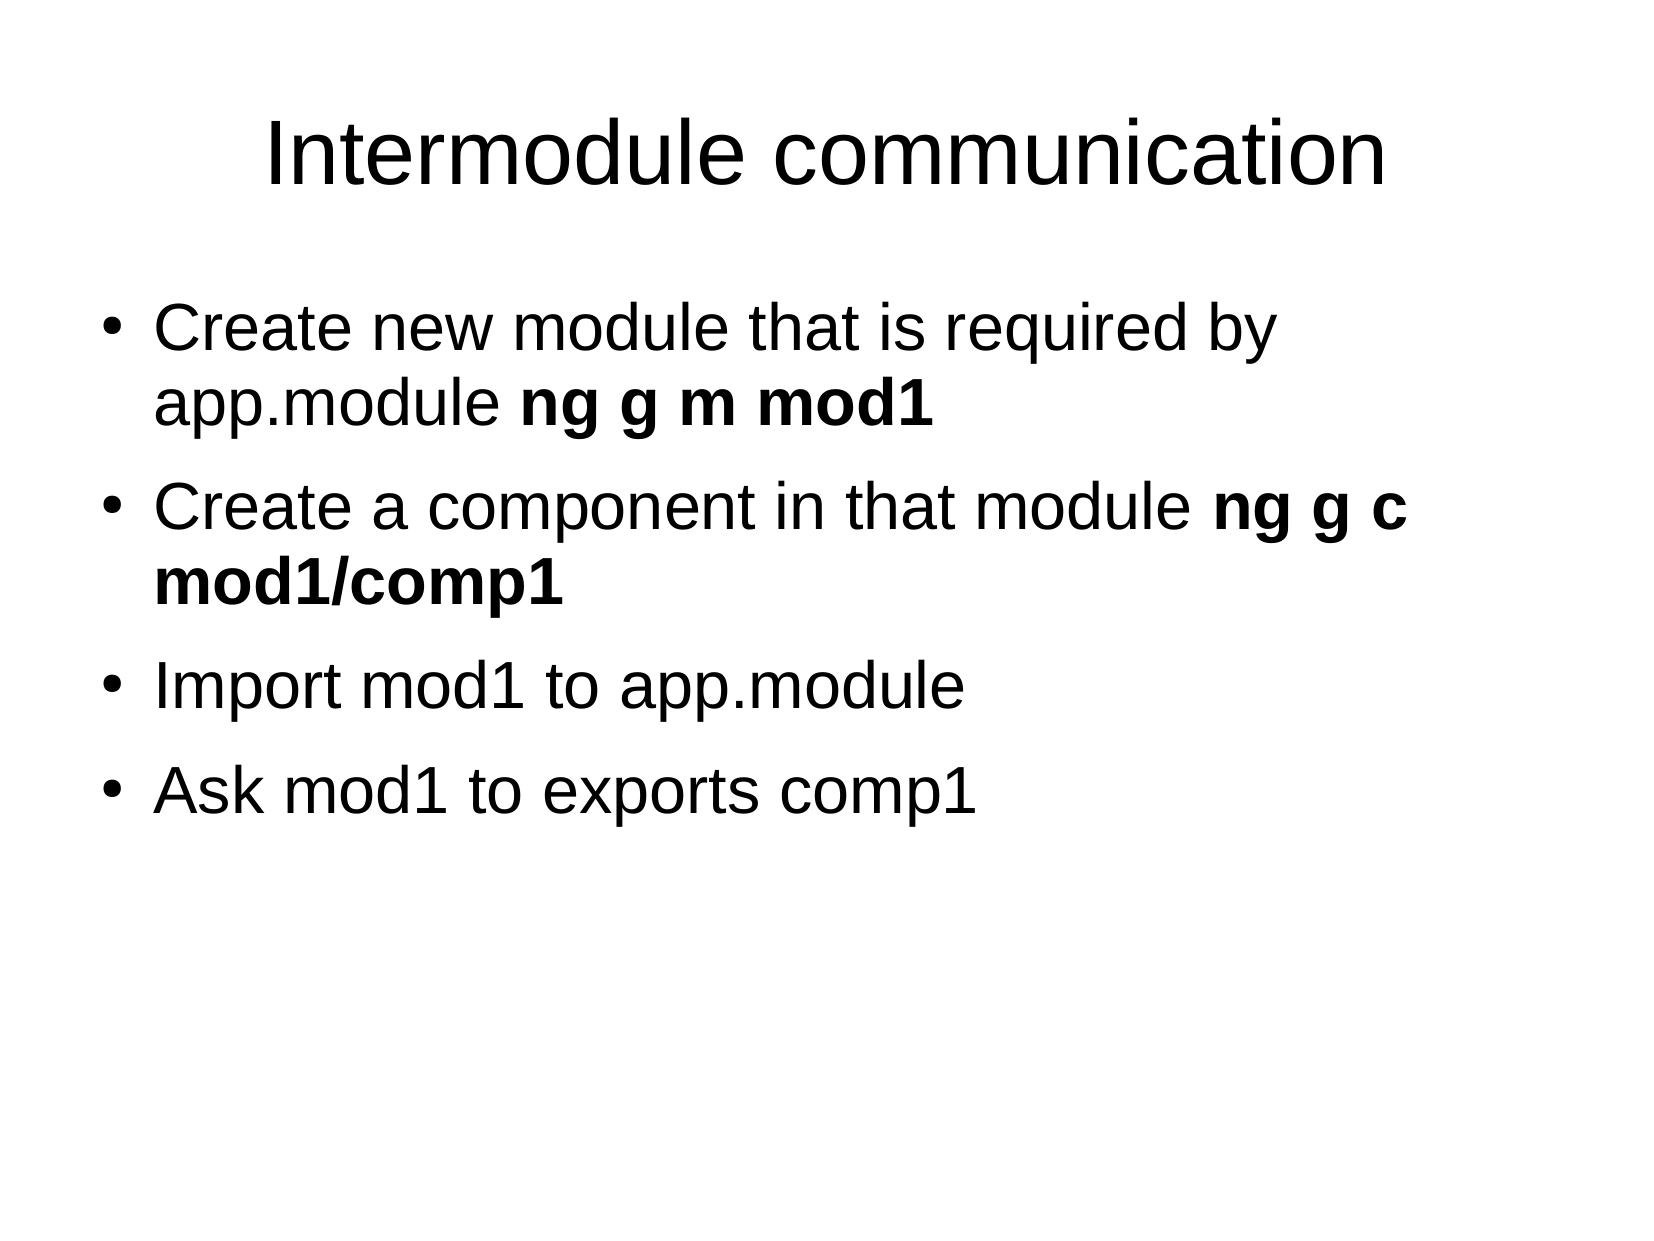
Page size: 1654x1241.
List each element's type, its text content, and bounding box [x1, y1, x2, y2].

list Create new module that is required by app.module ng g m mod1 Create a component in that module ng g c mod1/comp1 Import mod1 to app.module Ask mod1 to exports comp1 [82, 290, 1571, 1010]
title Intermodule communication [82, 49, 1571, 257]
